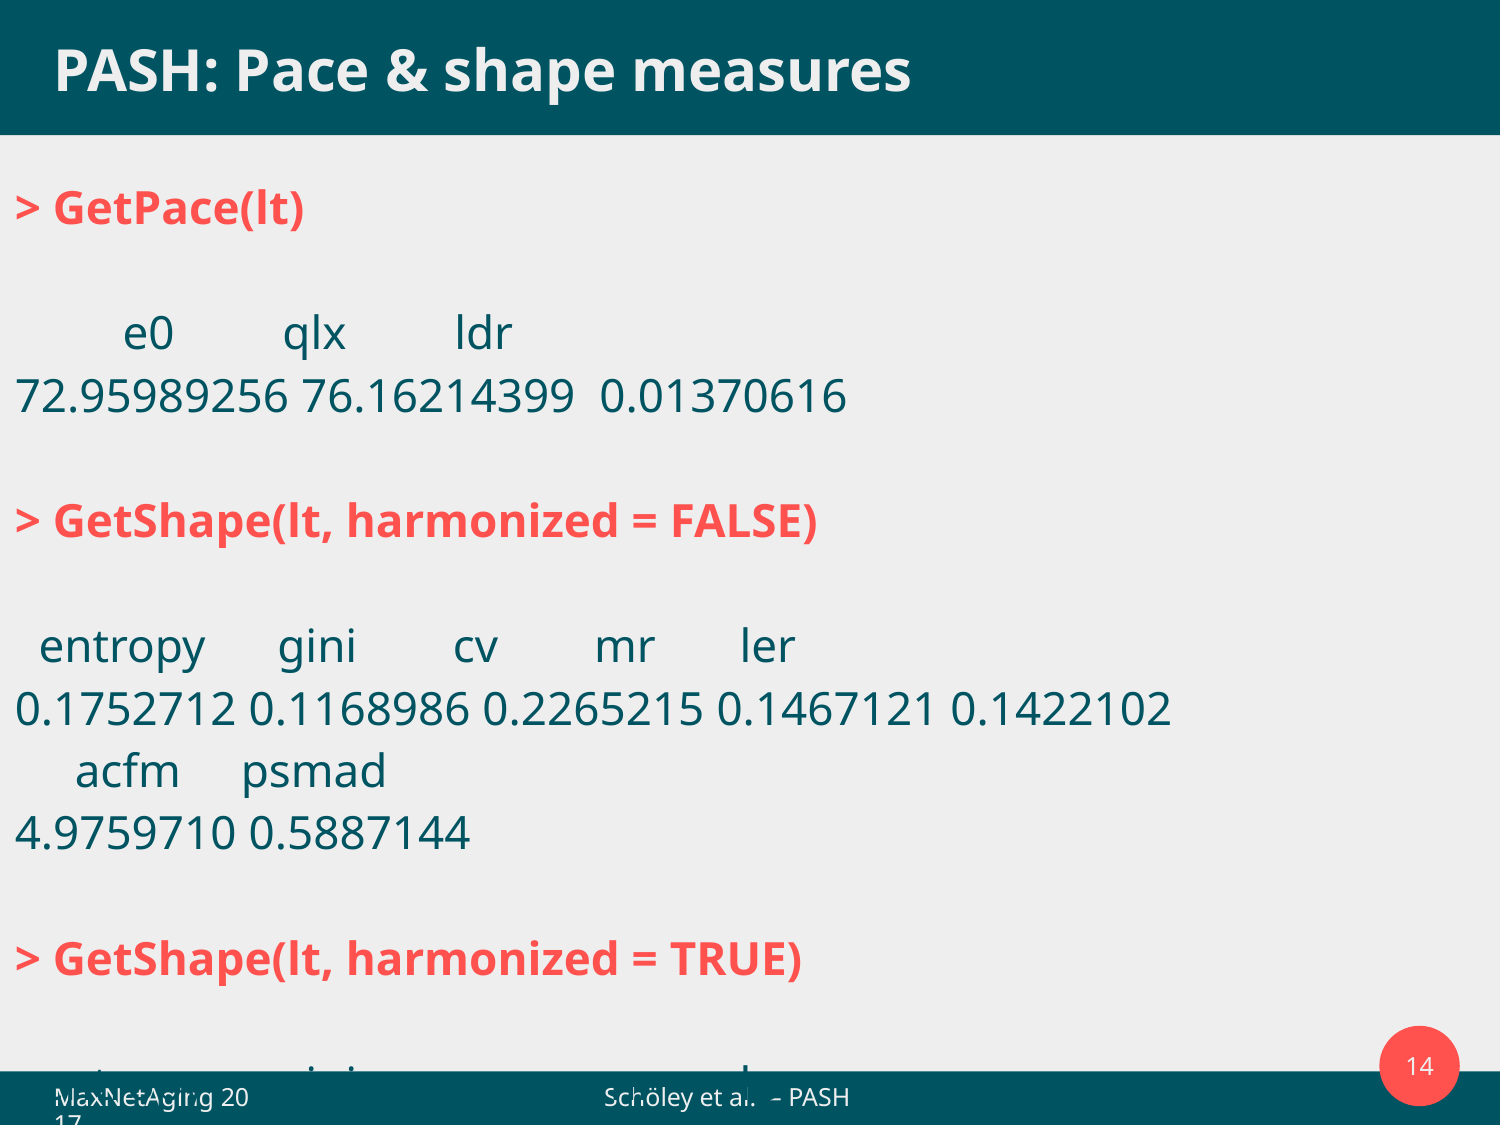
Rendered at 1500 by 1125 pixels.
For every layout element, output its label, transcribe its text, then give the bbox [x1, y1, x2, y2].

text_box > GetPace(lt) e0 qlx ldr 72.95989256 76.16214399 0.01370616 > GetShape(lt, harmonized = FALSE) entropy gini cv mr ler 0.1752712 0.1168986 0.2265215 0.1467121 0.1422102 acfm psmad 4.9759710 0.5887144 > GetShape(lt, harmonized = TRUE) entropy gini cv mr ler 0.8247288 0.7662027 0.7734785 0.8532879 0.8577898... [0, 168, 1500, 1125]
title PASH: Pace & shape measures [53, 0, 1447, 141]
